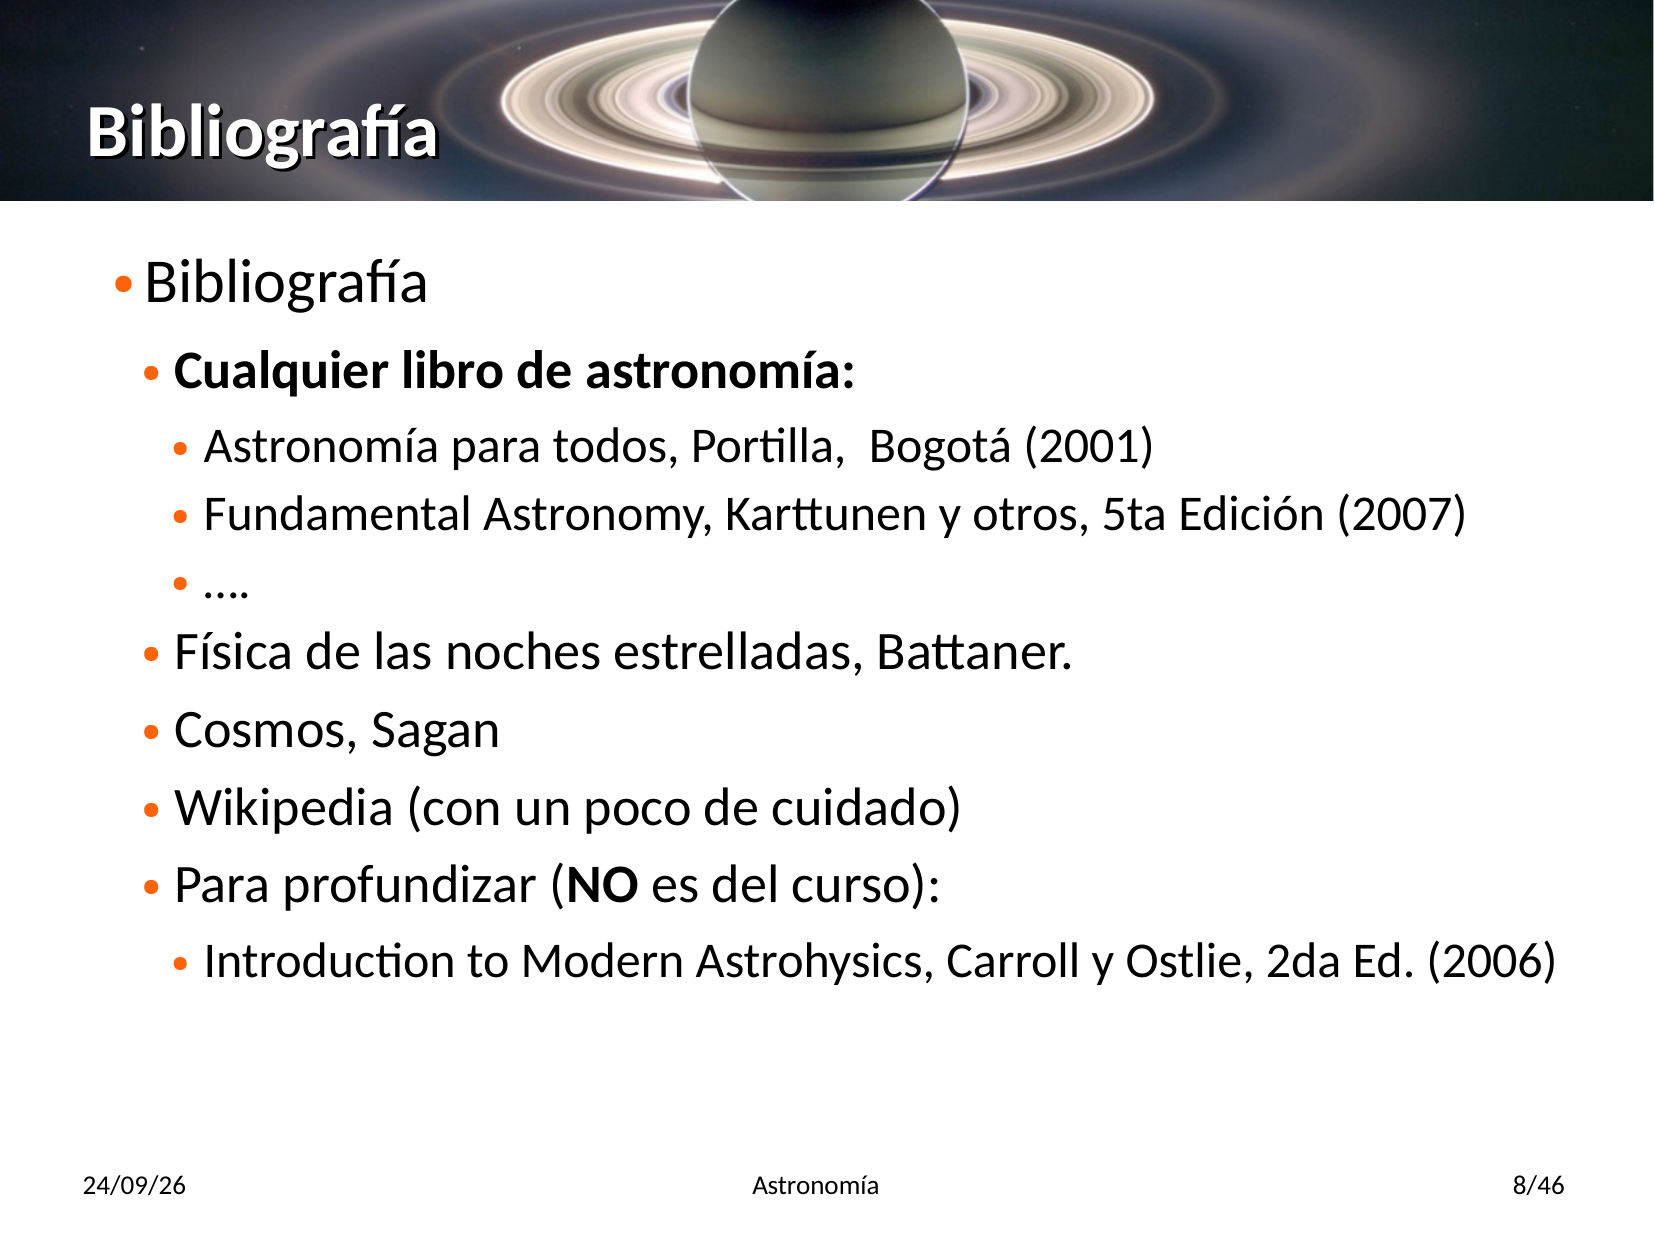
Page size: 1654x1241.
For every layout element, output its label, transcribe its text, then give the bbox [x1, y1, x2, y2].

title Bibliografía [86, 49, 1576, 226]
list Bibliografía Cualquier libro de astronomía: Astronomía para todos, Portilla, Bogotá (2001) Fundamental Astronomy, Karttunen y otros, 5ta Edición (2007) …. Física de las noches estrelladas, Battaner. Cosmos, Sagan Wikipedia (con un poco de cuidado) Para profundizar (NO es del curso): Introduction to Modern Astrohysics, Carroll y Ostlie, 2da Ed. (2006) [82, 255, 1571, 1156]
picture [0, 0, 1654, 201]
